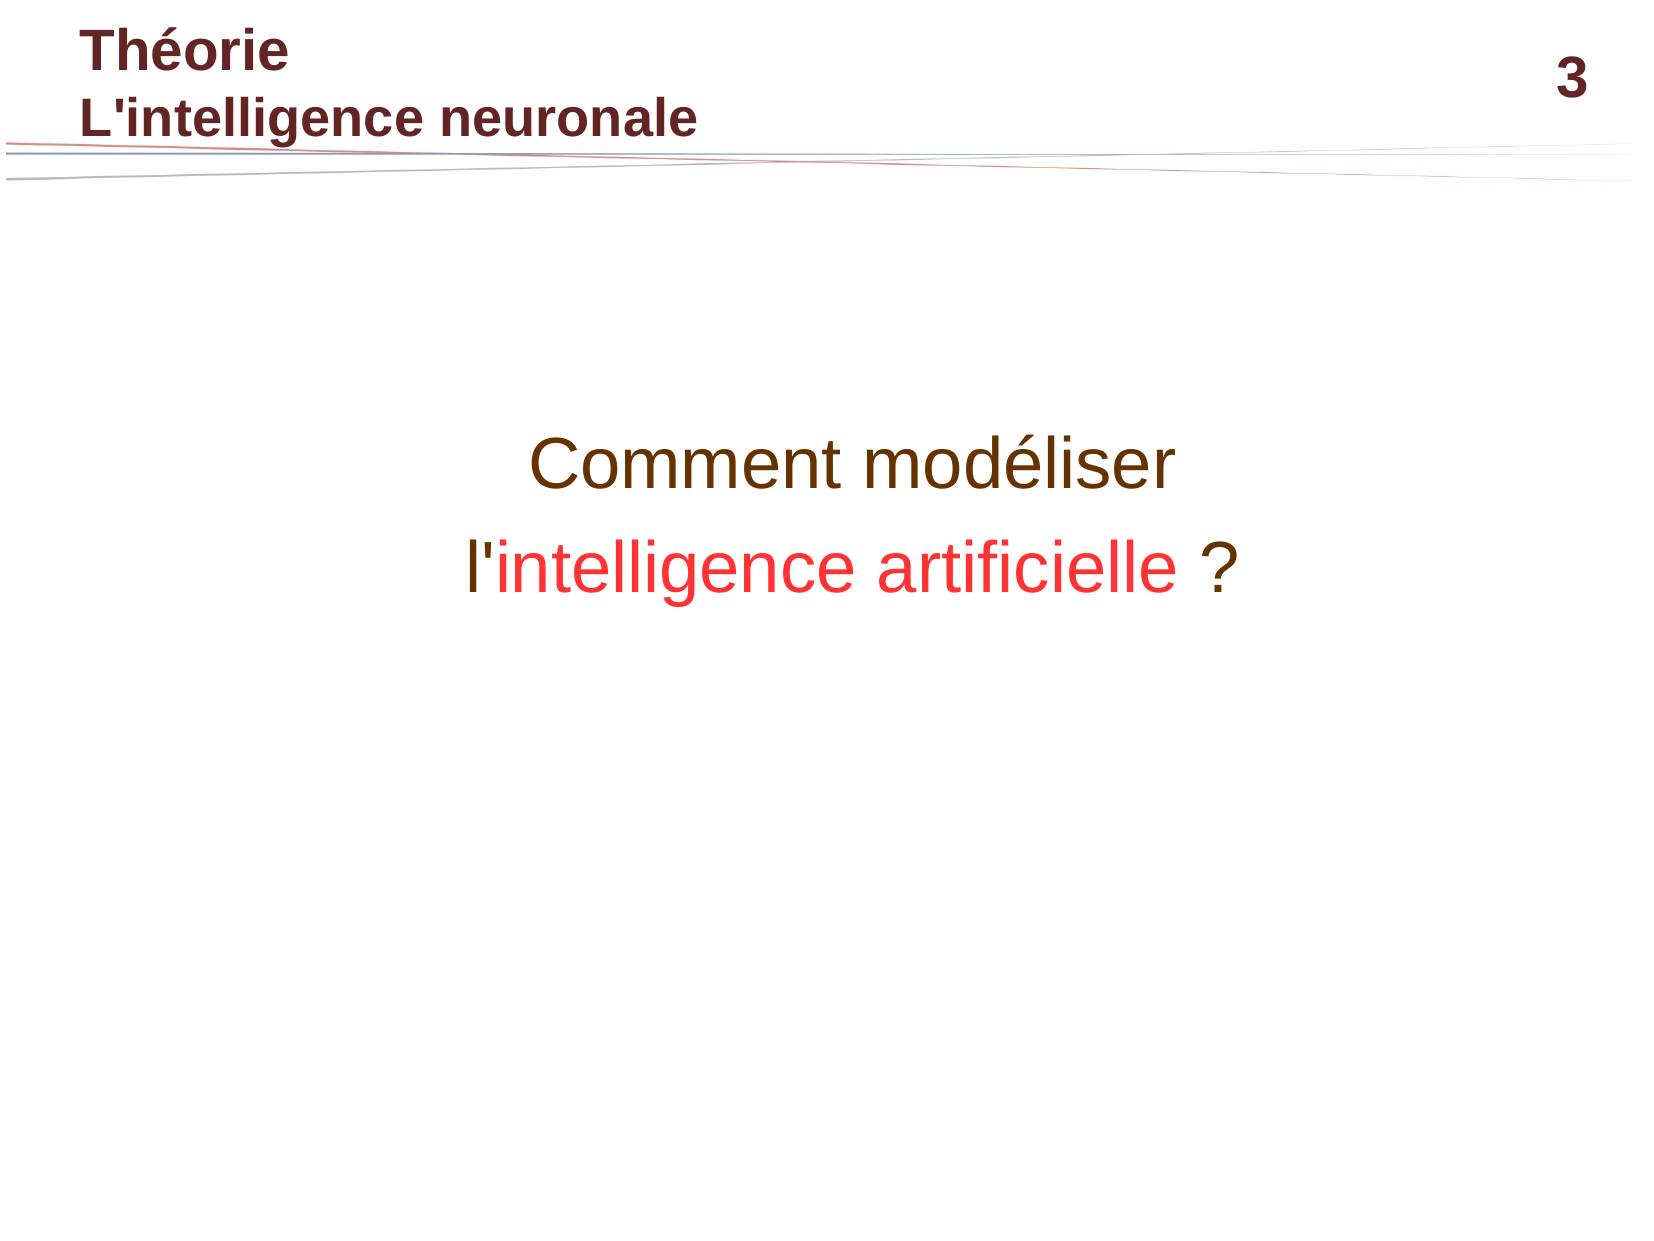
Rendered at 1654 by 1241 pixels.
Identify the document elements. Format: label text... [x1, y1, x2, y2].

title Théorie L'intelligence neuronale [0, 11, 780, 130]
picture [6, 133, 1632, 208]
title 3 [1507, 15, 1638, 134]
list Comment modéliser l'intelligence artificielle ? [82, 414, 1571, 609]
